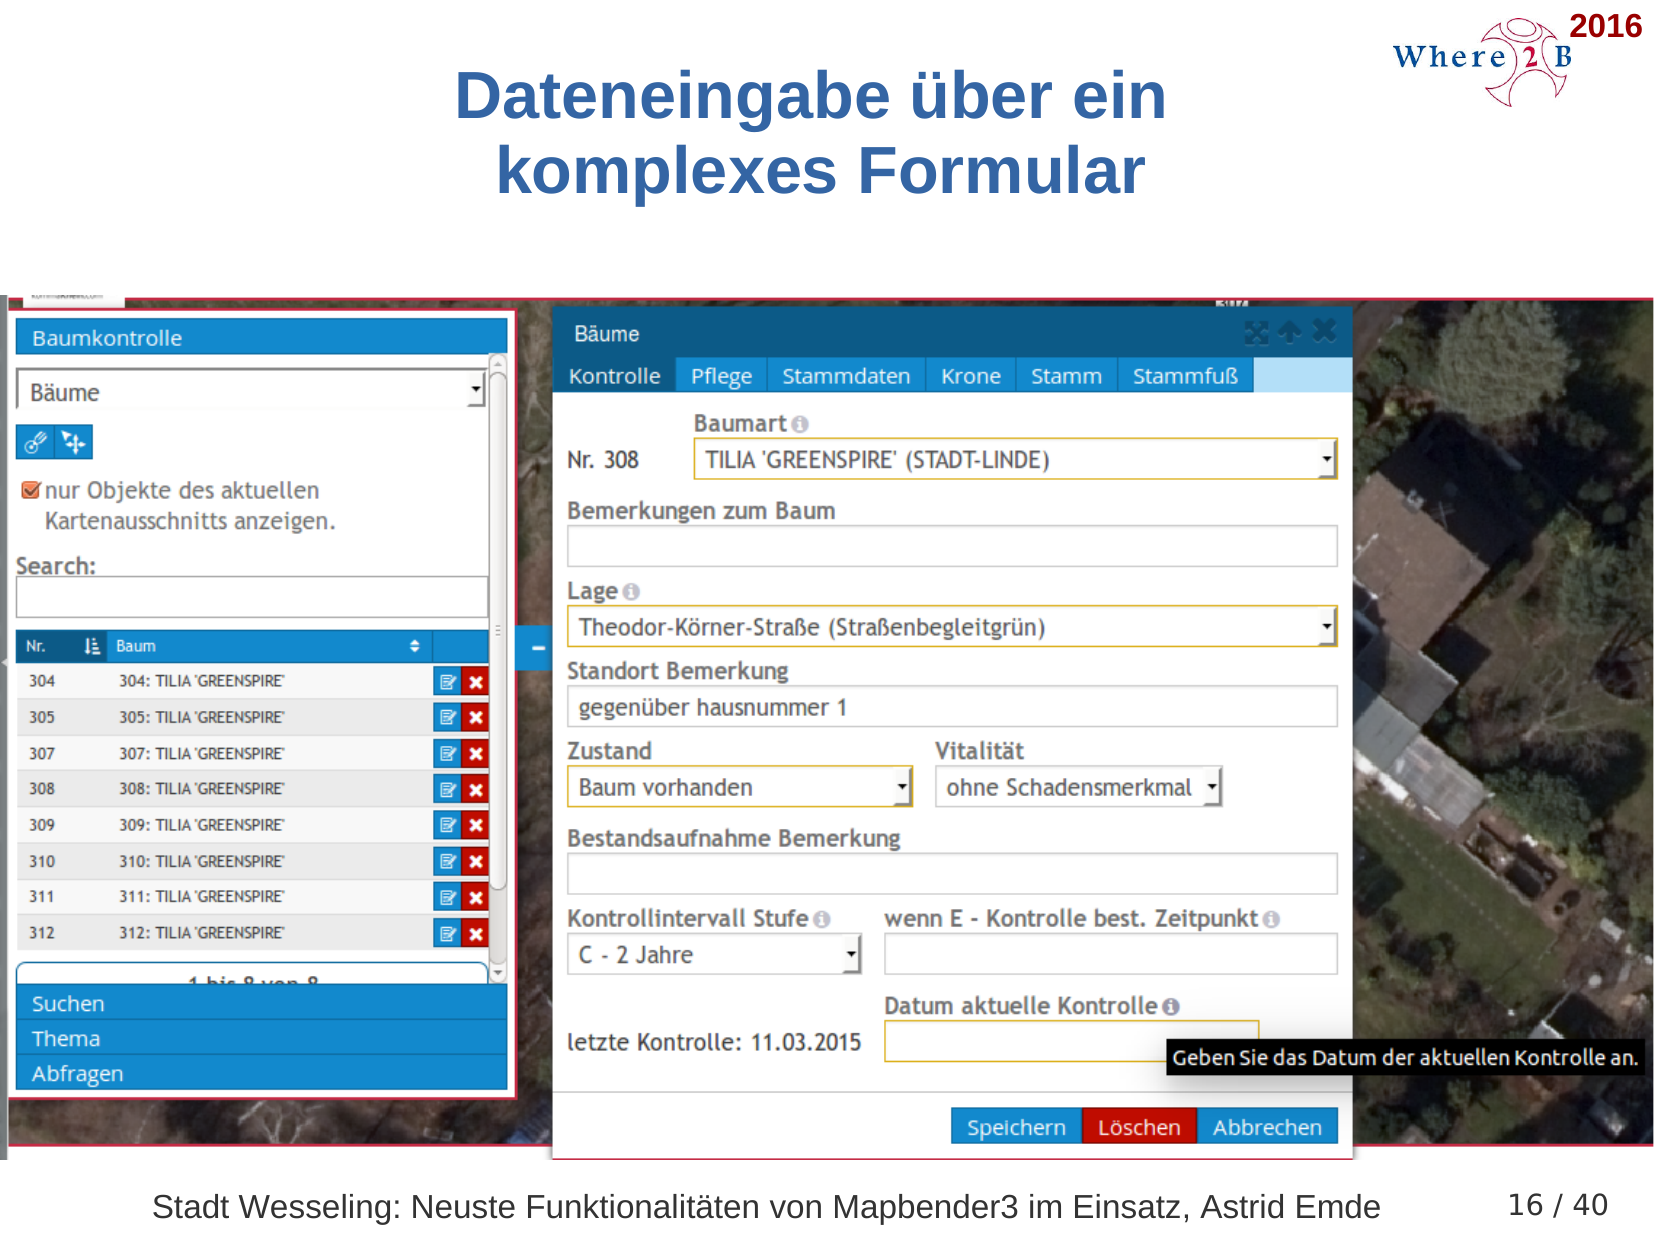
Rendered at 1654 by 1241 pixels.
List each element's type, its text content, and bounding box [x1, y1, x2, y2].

picture [0, 295, 1654, 1160]
title Dateneingabe über ein komplexes Formular [76, 46, 1565, 219]
picture [1393, 18, 1571, 107]
